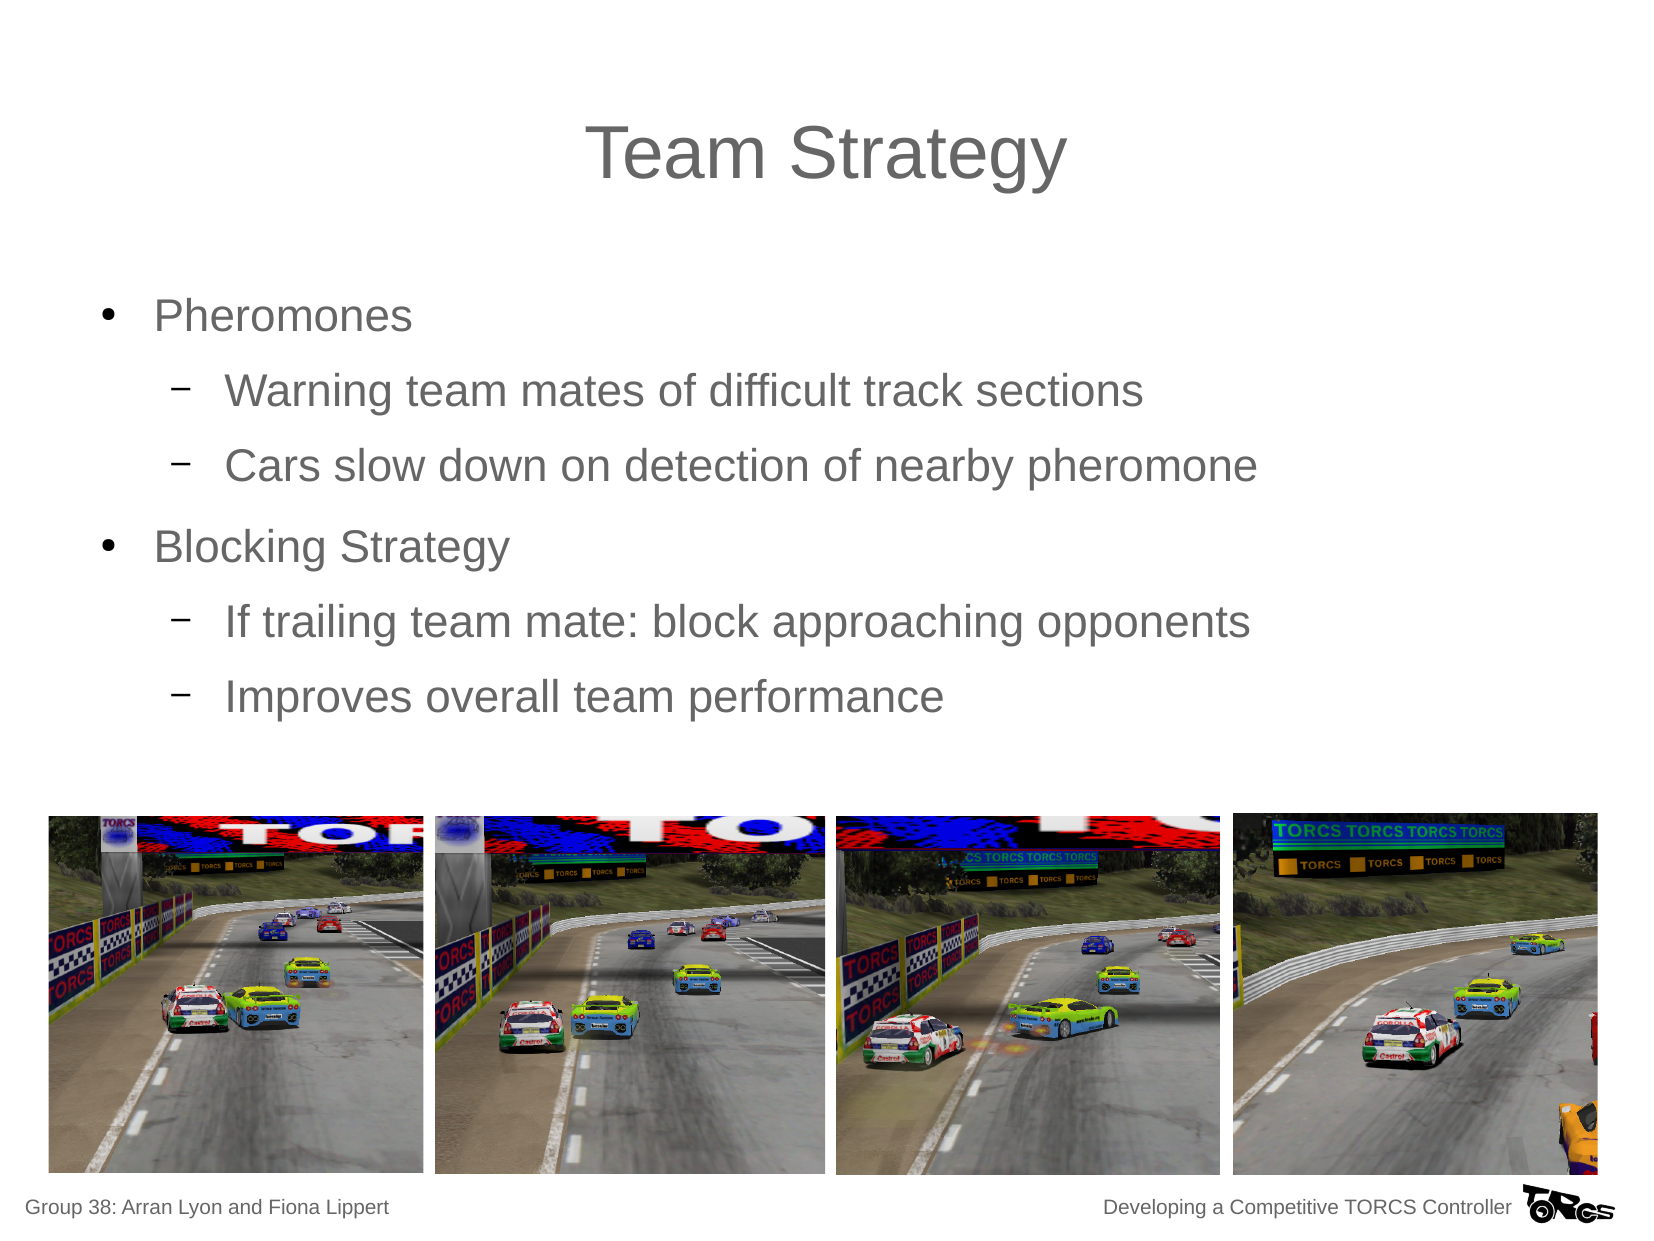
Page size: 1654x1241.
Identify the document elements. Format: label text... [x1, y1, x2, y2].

title Team Strategy [82, 49, 1571, 257]
picture [836, 816, 1220, 1175]
picture [1520, 1183, 1616, 1224]
list Pheromones Warning team mates of difficult track sections Cars slow down on detection of nearby pheromone Blocking Strategy If trailing team mate: block approaching opponents Improves overall team performance [82, 290, 1571, 1010]
picture [435, 816, 826, 1174]
picture [1233, 813, 1598, 1175]
picture [48, 816, 424, 1173]
